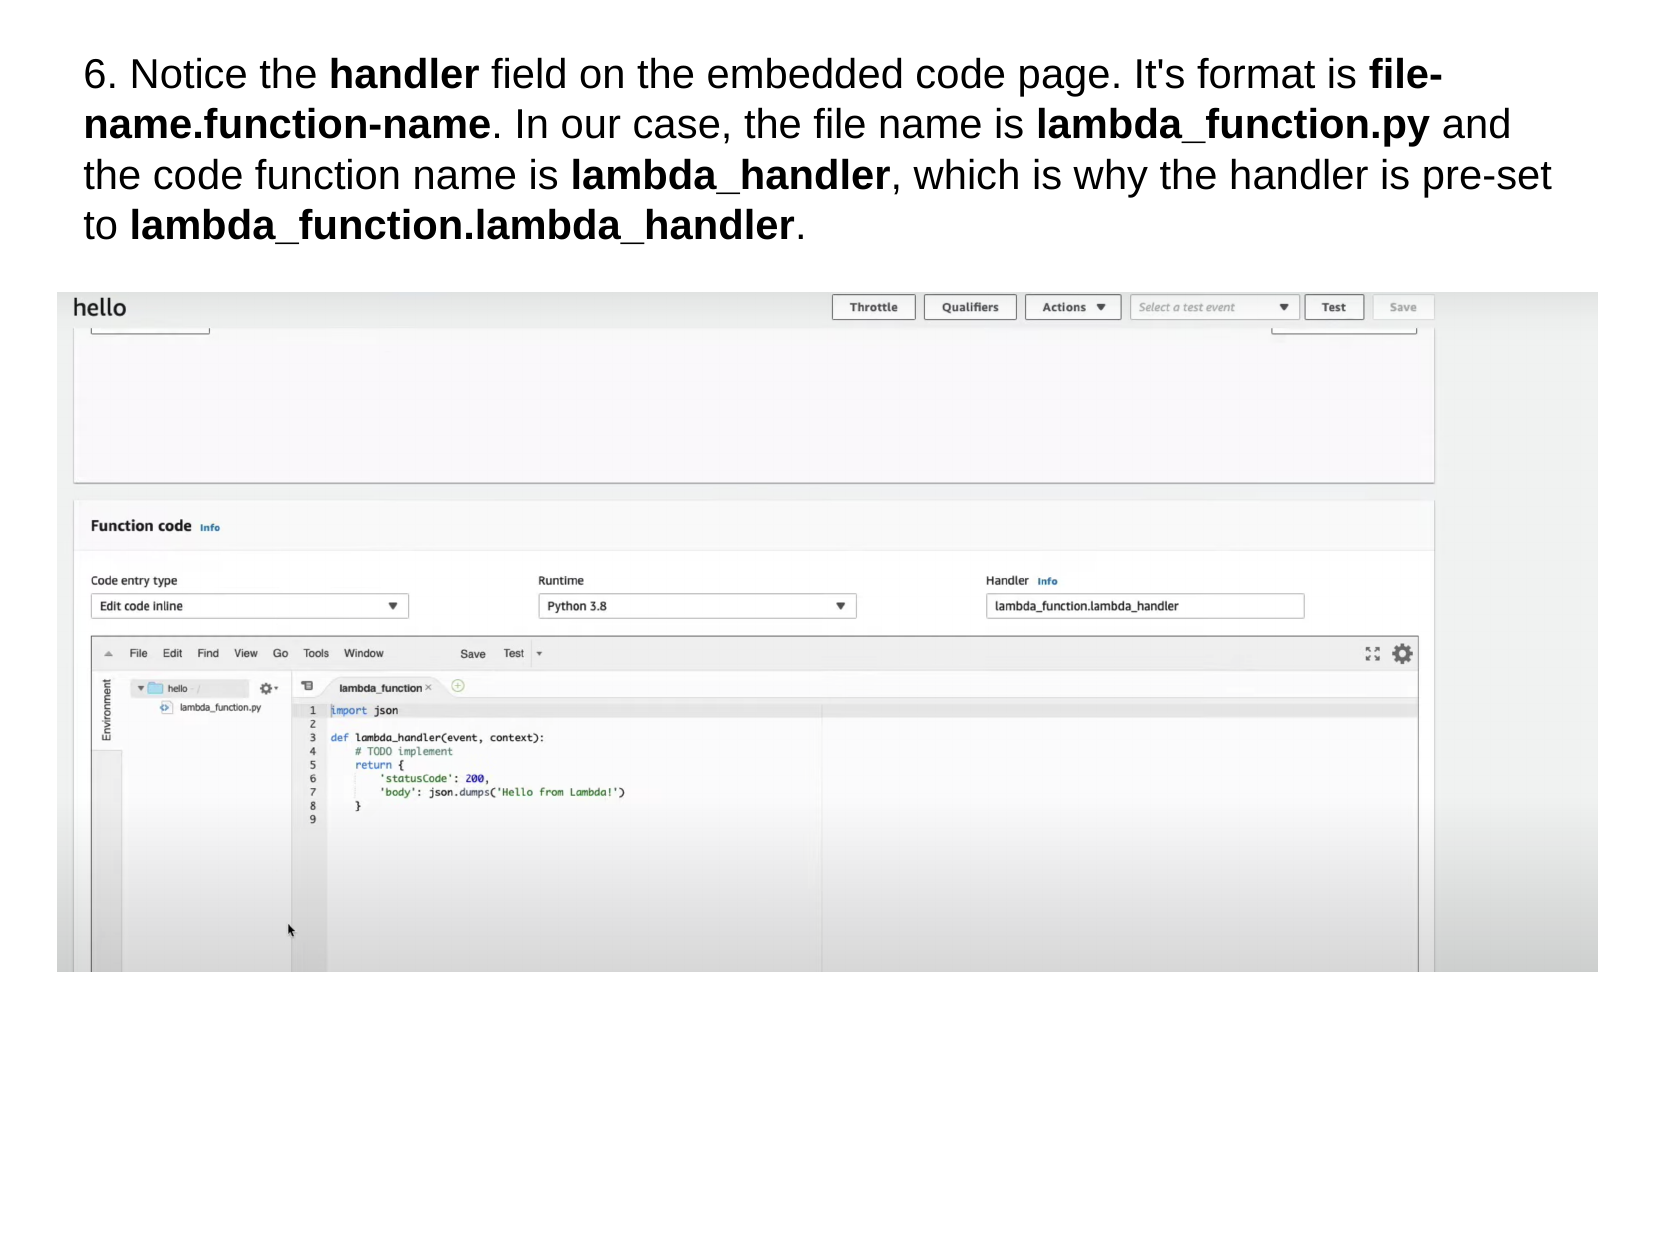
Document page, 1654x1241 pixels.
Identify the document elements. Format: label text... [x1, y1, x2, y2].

picture [57, 292, 1598, 972]
list 6. Notice the handler field on the embedded code page. It's format is file-name.function-name. In our case, the file name is lambda_function.py and the code function name is lambda_handler, which is why the handler is pre-set to lambda_function.lambda_handler. [83, 47, 1572, 272]
